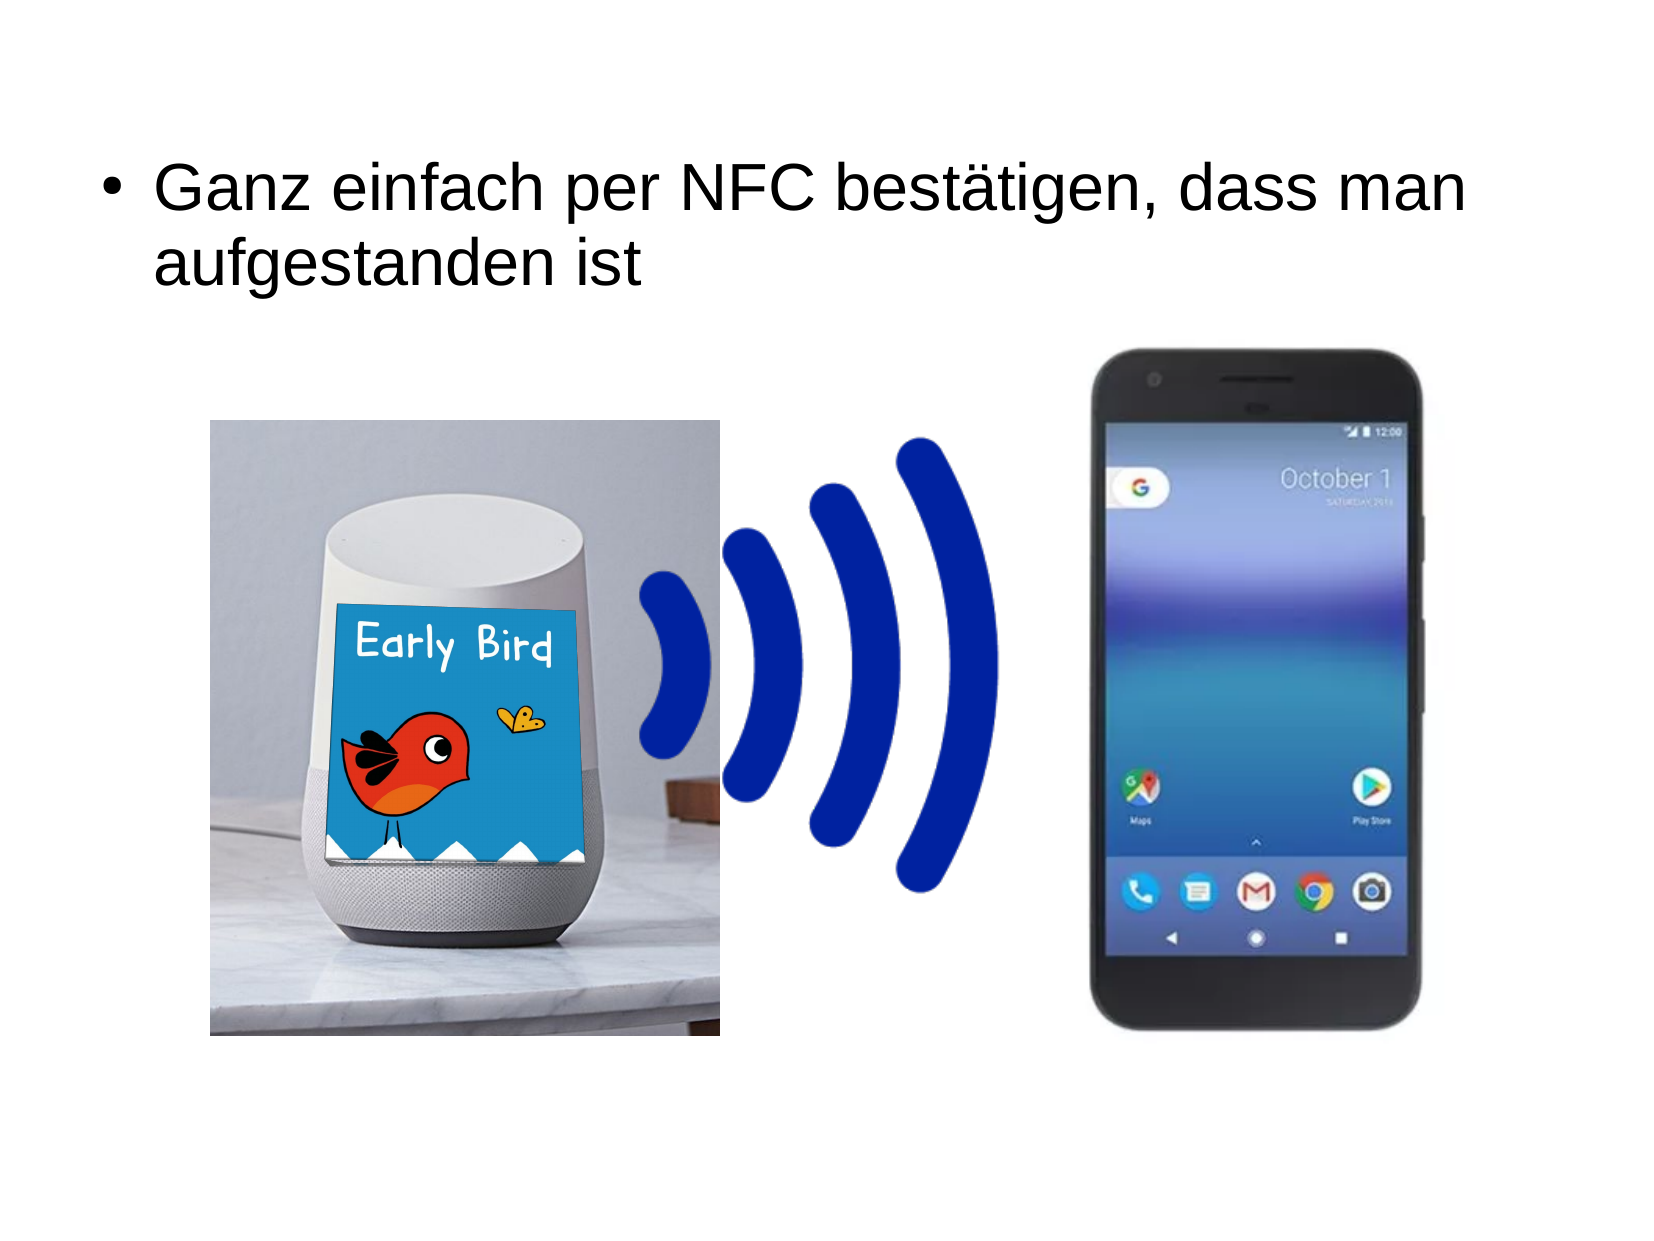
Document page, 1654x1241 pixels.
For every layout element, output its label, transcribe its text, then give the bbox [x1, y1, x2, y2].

picture [1064, 315, 1455, 1066]
picture [210, 420, 1054, 1036]
list Ganz einfach per NFC bestätigen, dass man aufgestanden ist [82, 150, 1571, 870]
